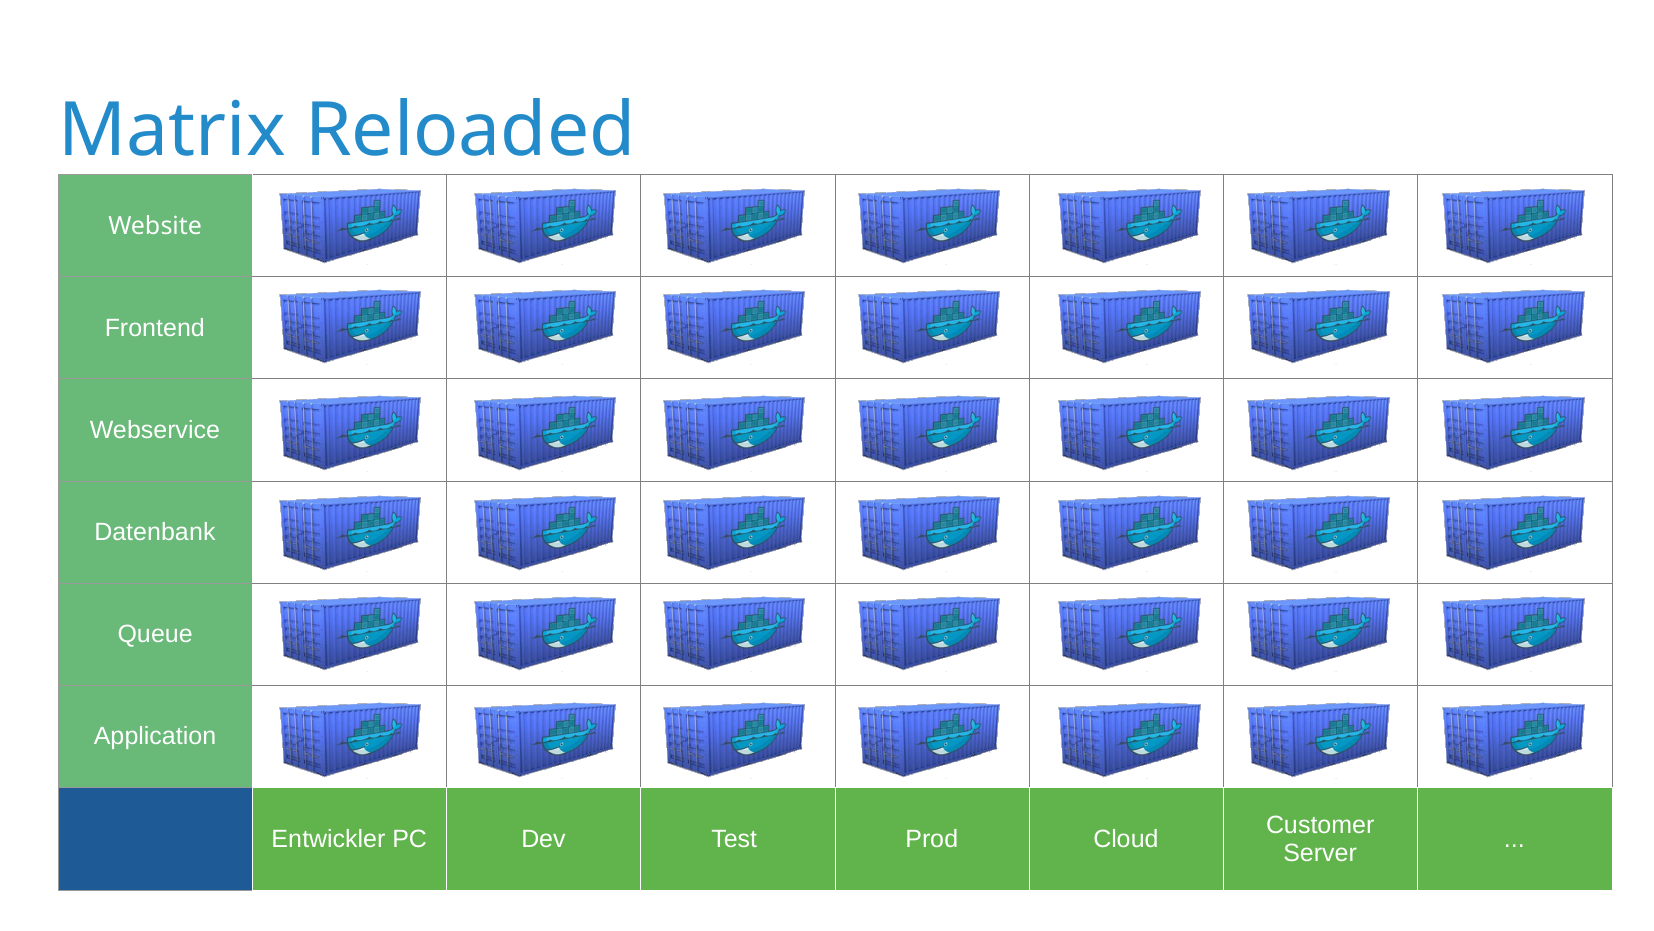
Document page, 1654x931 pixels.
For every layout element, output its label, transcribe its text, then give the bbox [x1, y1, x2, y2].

picture [858, 188, 1000, 265]
table_cell Customer Server [1224, 788, 1417, 890]
table_cell [1030, 686, 1223, 787]
picture [1442, 289, 1585, 365]
picture [663, 702, 805, 779]
table_header [1418, 175, 1612, 276]
table_cell Entwickler PC [253, 788, 446, 890]
picture [663, 495, 805, 572]
picture [474, 188, 616, 265]
table_cell [1030, 482, 1223, 583]
picture [1058, 188, 1201, 265]
table_cell [1224, 379, 1417, 481]
table_cell [836, 277, 1029, 378]
picture [1247, 596, 1390, 672]
table_cell Prod [836, 788, 1029, 890]
table_header [253, 178, 446, 276]
picture [1442, 188, 1585, 265]
table_cell Test [641, 788, 835, 890]
title Matrix Reloaded [59, 59, 1595, 178]
table_cell Queue [59, 584, 252, 685]
table_header [1224, 178, 1417, 276]
table_cell [447, 277, 640, 378]
picture [663, 596, 805, 672]
table_cell [641, 686, 835, 787]
table_header [447, 178, 640, 276]
picture [1442, 495, 1585, 572]
picture [474, 702, 616, 779]
table_header Website [59, 178, 252, 276]
picture [1442, 395, 1585, 472]
table_cell [447, 379, 640, 481]
table_cell [641, 379, 835, 481]
table_cell [836, 482, 1029, 583]
picture [858, 596, 1000, 672]
picture [279, 188, 421, 265]
picture [858, 289, 1000, 365]
picture [279, 395, 421, 472]
picture [858, 395, 1000, 472]
picture [474, 495, 616, 572]
table_cell [641, 584, 835, 685]
table_cell [1224, 482, 1417, 583]
picture [1442, 702, 1585, 779]
table_cell [1224, 584, 1417, 685]
table_cell Dev [447, 788, 640, 890]
picture [1247, 289, 1390, 365]
table_cell [641, 277, 835, 378]
picture [474, 596, 616, 672]
table_cell [1418, 686, 1612, 787]
picture [1058, 289, 1201, 365]
picture [858, 702, 1000, 779]
table_cell [253, 584, 446, 685]
table_cell [447, 482, 640, 583]
picture [663, 395, 805, 472]
picture [279, 596, 421, 672]
picture [279, 702, 421, 779]
picture [1442, 596, 1585, 672]
table_cell [447, 584, 640, 685]
table_cell [836, 379, 1029, 481]
picture [474, 395, 616, 472]
table_cell Frontend [59, 277, 252, 378]
table_cell [1030, 379, 1223, 481]
picture [1247, 395, 1390, 472]
table_cell Application [59, 686, 252, 787]
table_cell [253, 686, 446, 787]
table_cell [1030, 584, 1223, 685]
table_cell Datenbank [59, 482, 252, 583]
picture [1058, 395, 1201, 472]
table_cell [836, 584, 1029, 685]
table_cell [1030, 277, 1223, 378]
table_cell [253, 482, 446, 583]
table_cell [1418, 277, 1612, 378]
picture [858, 495, 1000, 572]
table_cell Cloud [1030, 788, 1223, 890]
table_cell [59, 788, 252, 890]
picture [1247, 702, 1390, 779]
table_cell ... [1418, 788, 1612, 890]
table_cell [641, 482, 835, 583]
table_cell [253, 277, 446, 378]
picture [663, 289, 805, 365]
table_header [1030, 178, 1223, 276]
picture [1058, 702, 1201, 779]
picture [1247, 495, 1390, 572]
table_header [836, 178, 1029, 276]
table_cell [1224, 686, 1417, 787]
picture [1058, 596, 1201, 672]
table_header [641, 178, 835, 276]
picture [279, 289, 421, 365]
table_cell [1224, 277, 1417, 378]
picture [474, 289, 616, 365]
picture [1247, 188, 1390, 265]
table_cell [1418, 584, 1612, 685]
picture [279, 495, 421, 572]
table_cell [253, 379, 446, 481]
picture [663, 188, 805, 265]
picture [1058, 495, 1201, 572]
table_cell [1418, 379, 1612, 481]
table_cell Webservice [59, 379, 252, 481]
table_cell [836, 686, 1029, 787]
table_cell [447, 686, 640, 787]
table_cell [1418, 482, 1612, 583]
